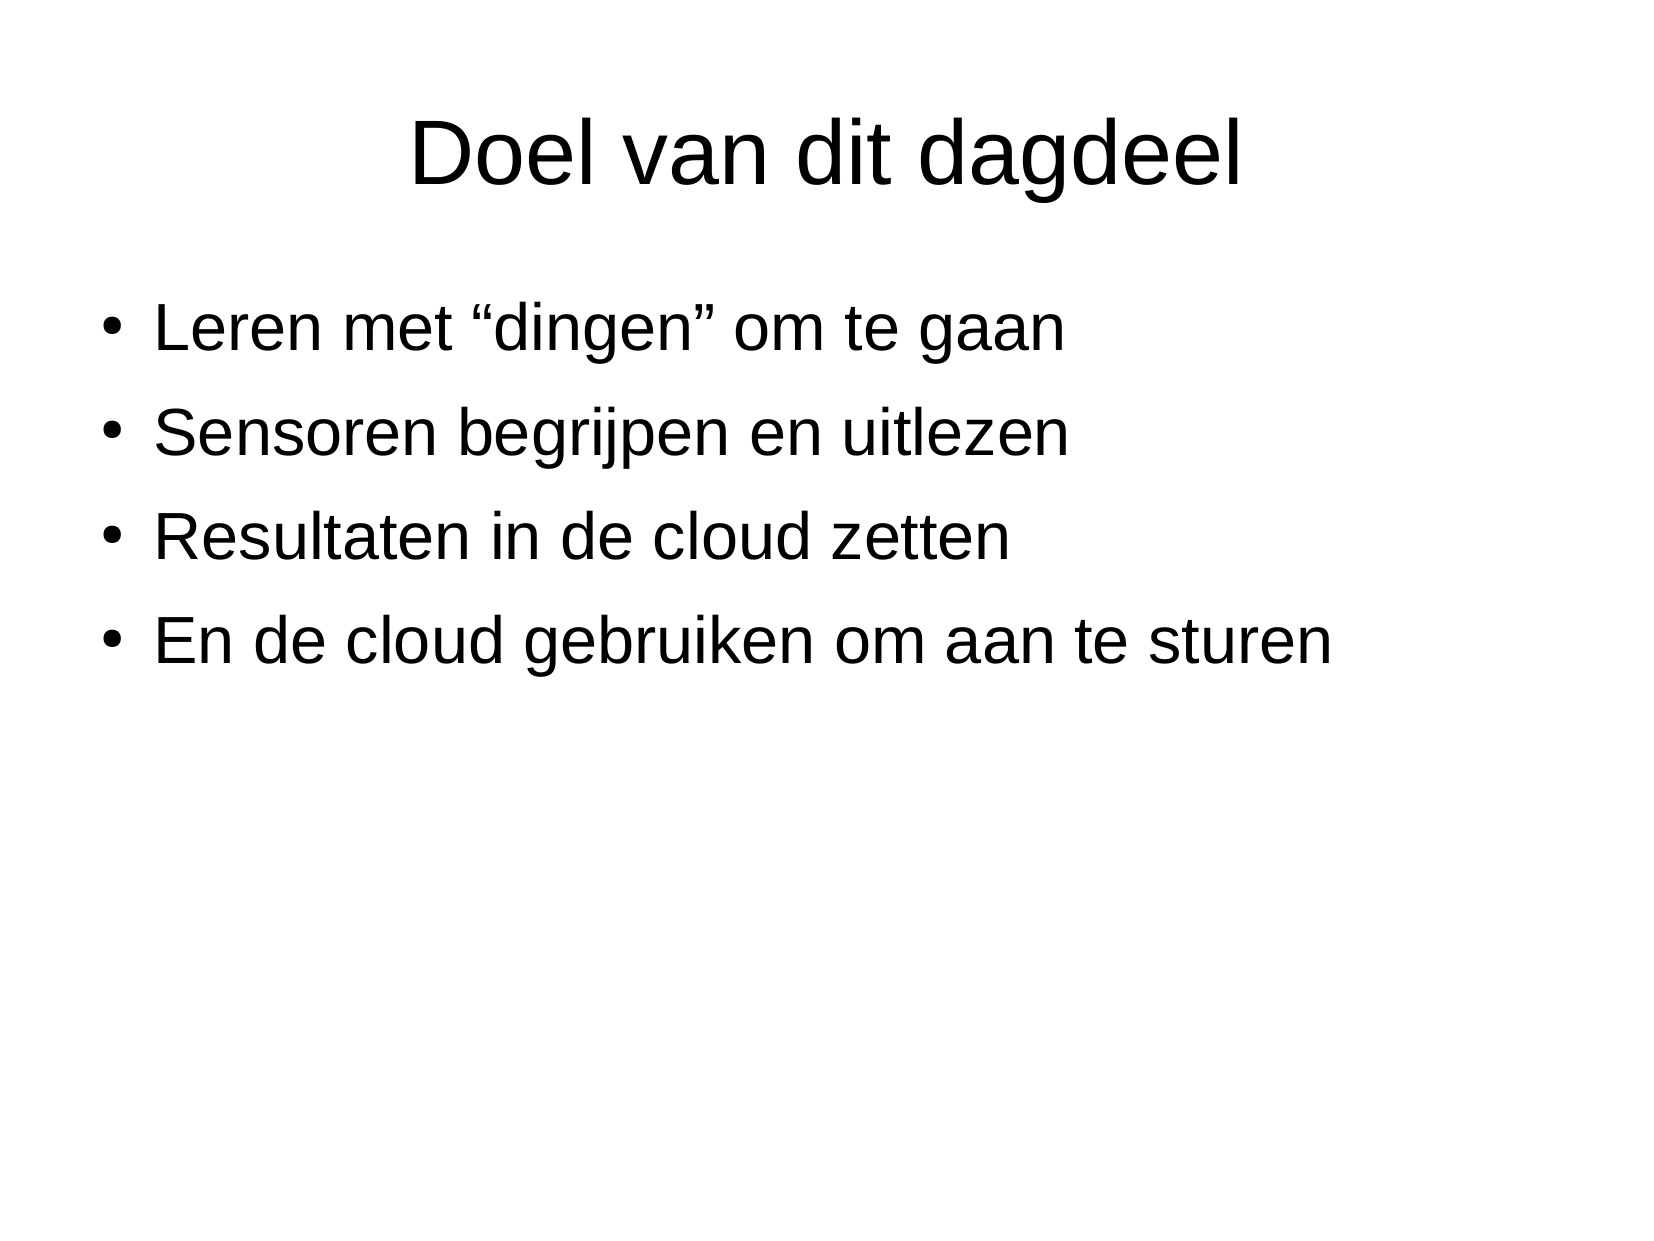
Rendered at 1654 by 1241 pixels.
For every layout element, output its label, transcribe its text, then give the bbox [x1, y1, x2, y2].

title Doel van dit dagdeel [82, 49, 1571, 257]
list Leren met “dingen” om te gaan Sensoren begrijpen en uitlezen Resultaten in de cloud zetten En de cloud gebruiken om aan te sturen [82, 290, 1571, 1010]
